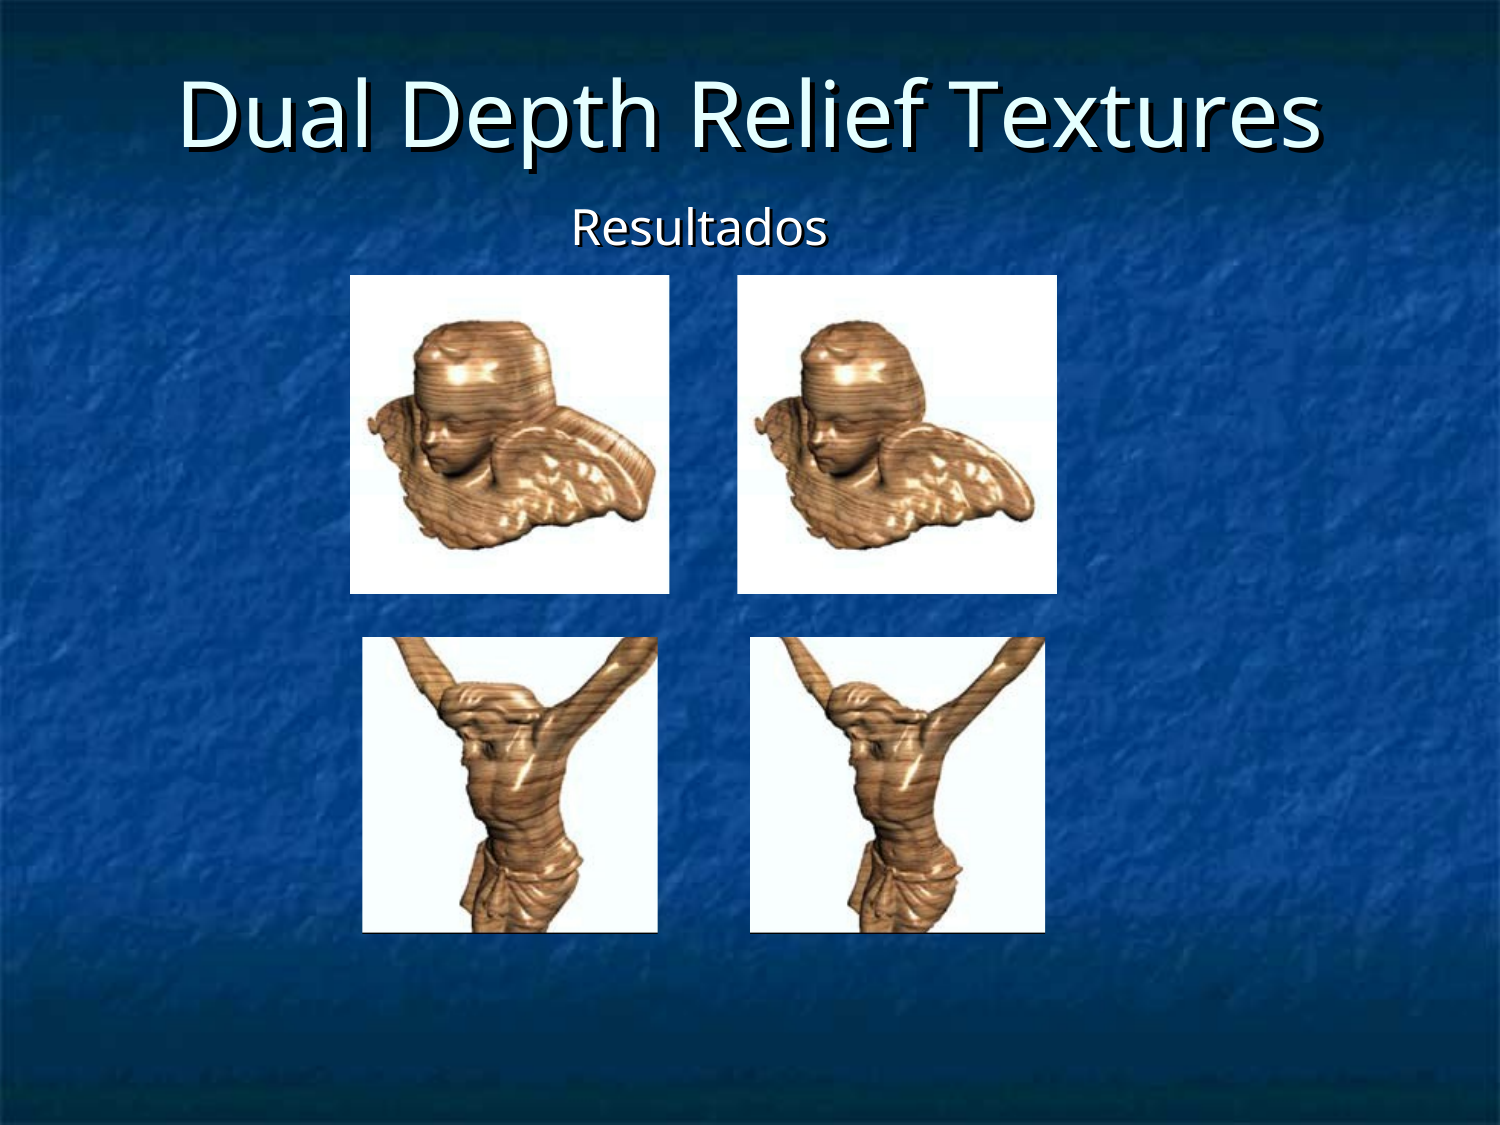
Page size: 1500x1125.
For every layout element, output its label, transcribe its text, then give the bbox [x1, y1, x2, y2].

text_box Resultados [437, 187, 963, 263]
list [75, 324, 738, 1000]
picture [0, 0, 1500, 1125]
title Dual Depth Relief Textures [75, 0, 1426, 226]
